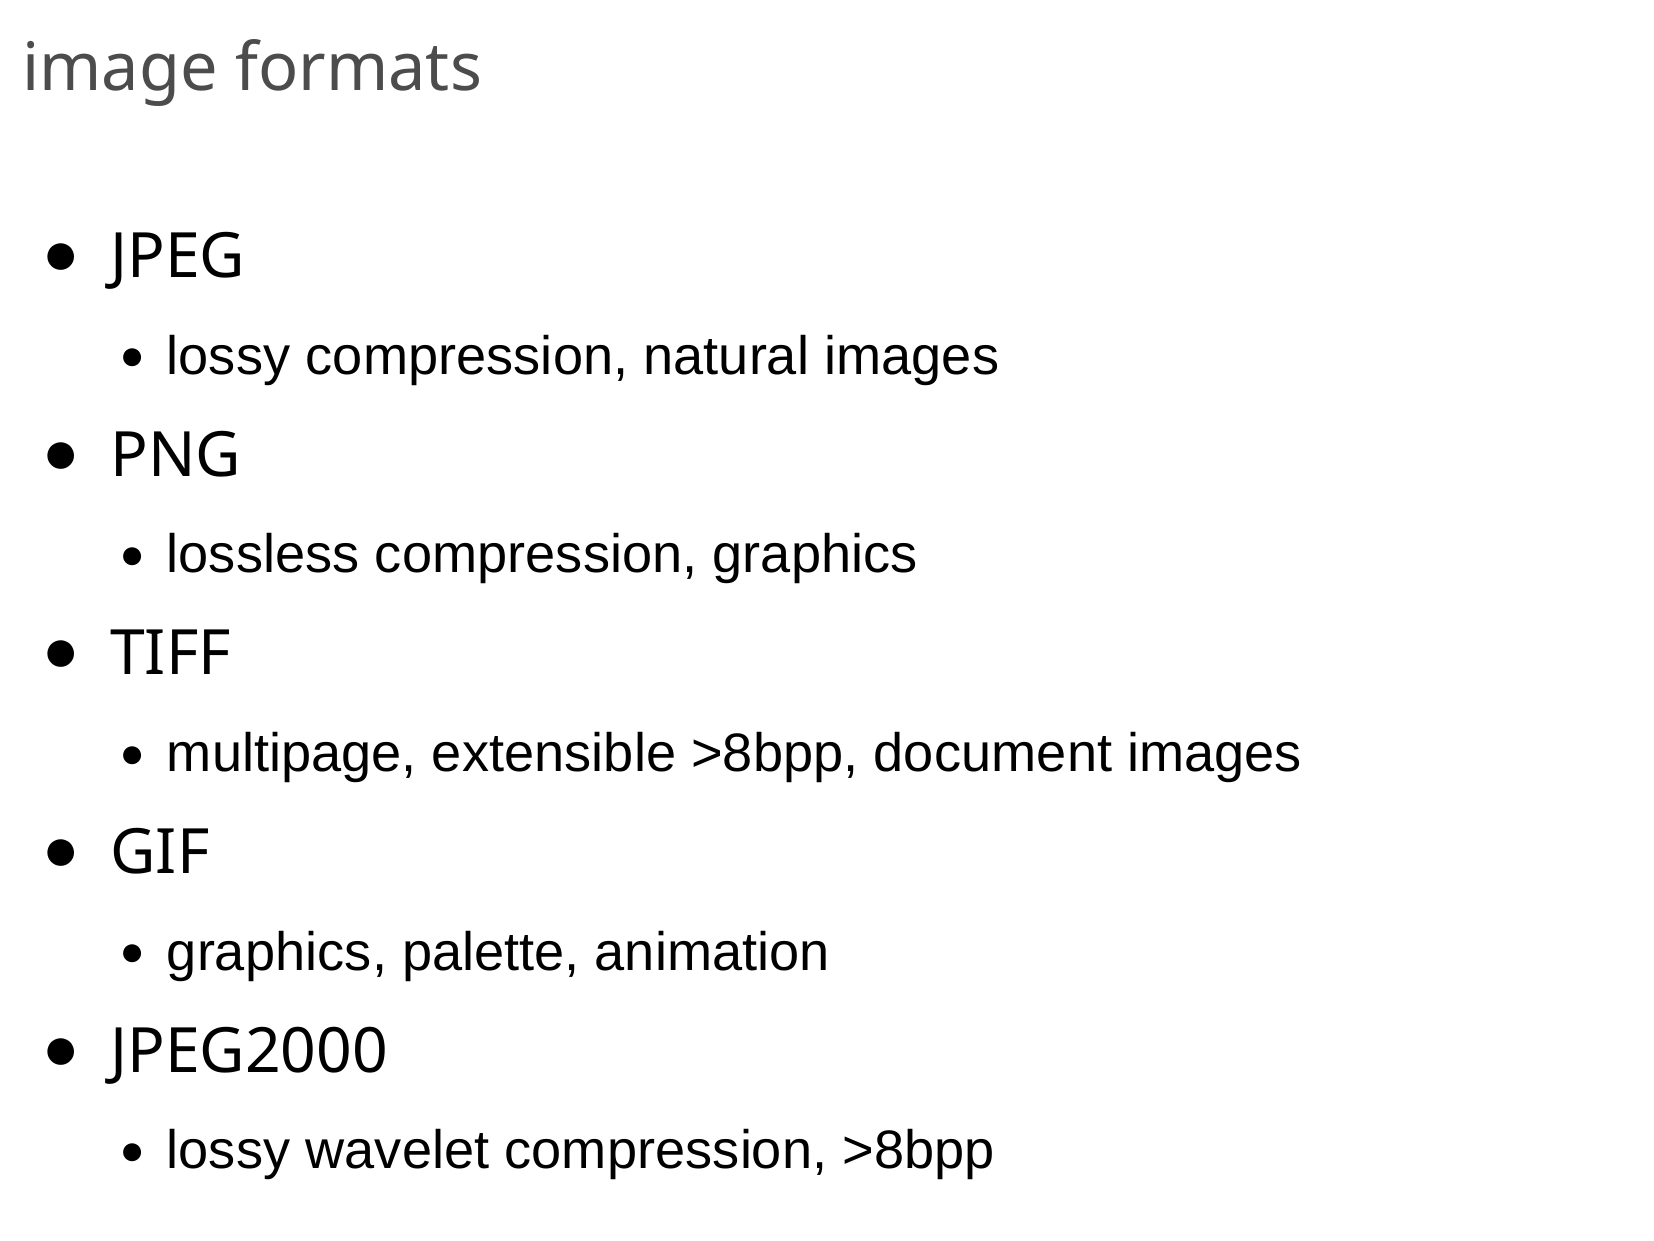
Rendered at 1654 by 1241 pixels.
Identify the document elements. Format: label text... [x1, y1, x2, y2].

list JPEG lossy compression, natural images PNG lossless compression, graphics TIFF multipage, extensible >8bpp, document images GIF graphics, palette, animation JPEG2000 lossy wavelet compression, >8bpp [25, 203, 1654, 1189]
title image formats [22, 19, 1654, 213]
